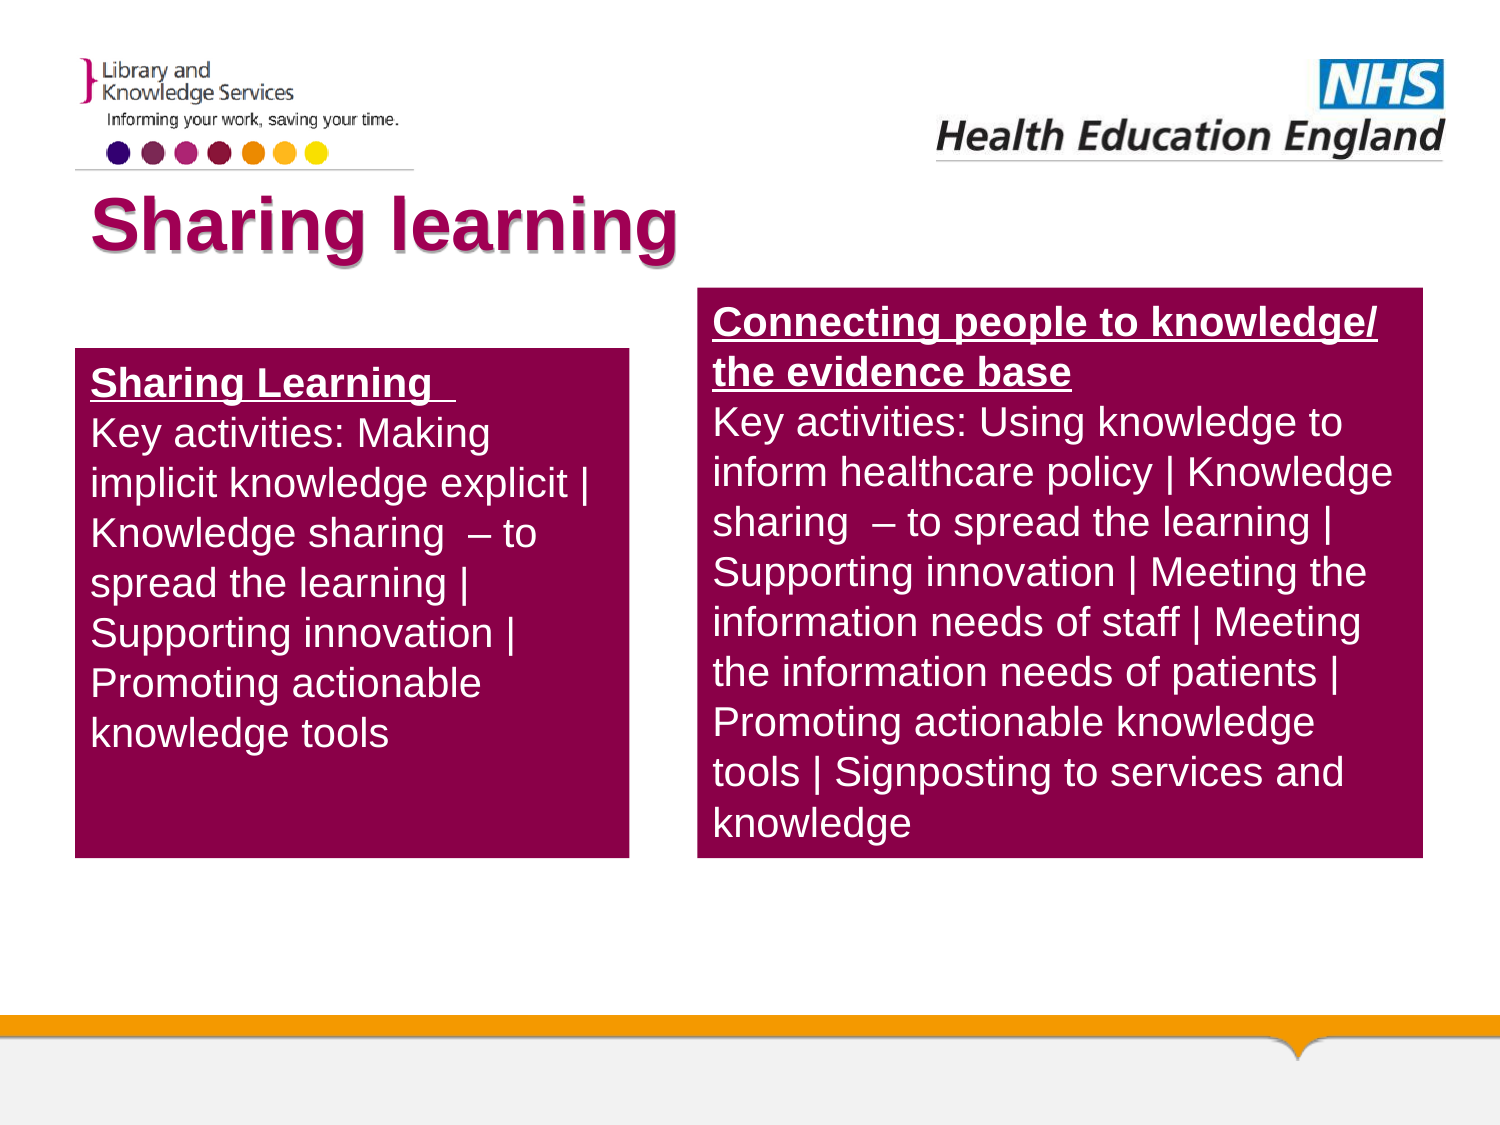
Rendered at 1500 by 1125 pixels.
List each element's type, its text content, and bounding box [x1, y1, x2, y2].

text_box Connecting people to knowledge/ the evidence base Key activities: Using knowledge to inform healthcare policy | Knowledge sharing – to spread the learning | Supporting innovation | Meeting the information needs of staff | Meeting the information needs of patients | Promoting actionable knowledge tools | Signposting to services and knowledge [697, 287, 1423, 859]
title Sharing learning [75, 168, 1351, 280]
picture [75, 54, 416, 169]
text_box Sharing Learning Key activities: Making implicit knowledge explicit | Knowledge sharing – to spread the learning | Supporting innovation | Promoting actionable knowledge tools [75, 348, 630, 859]
